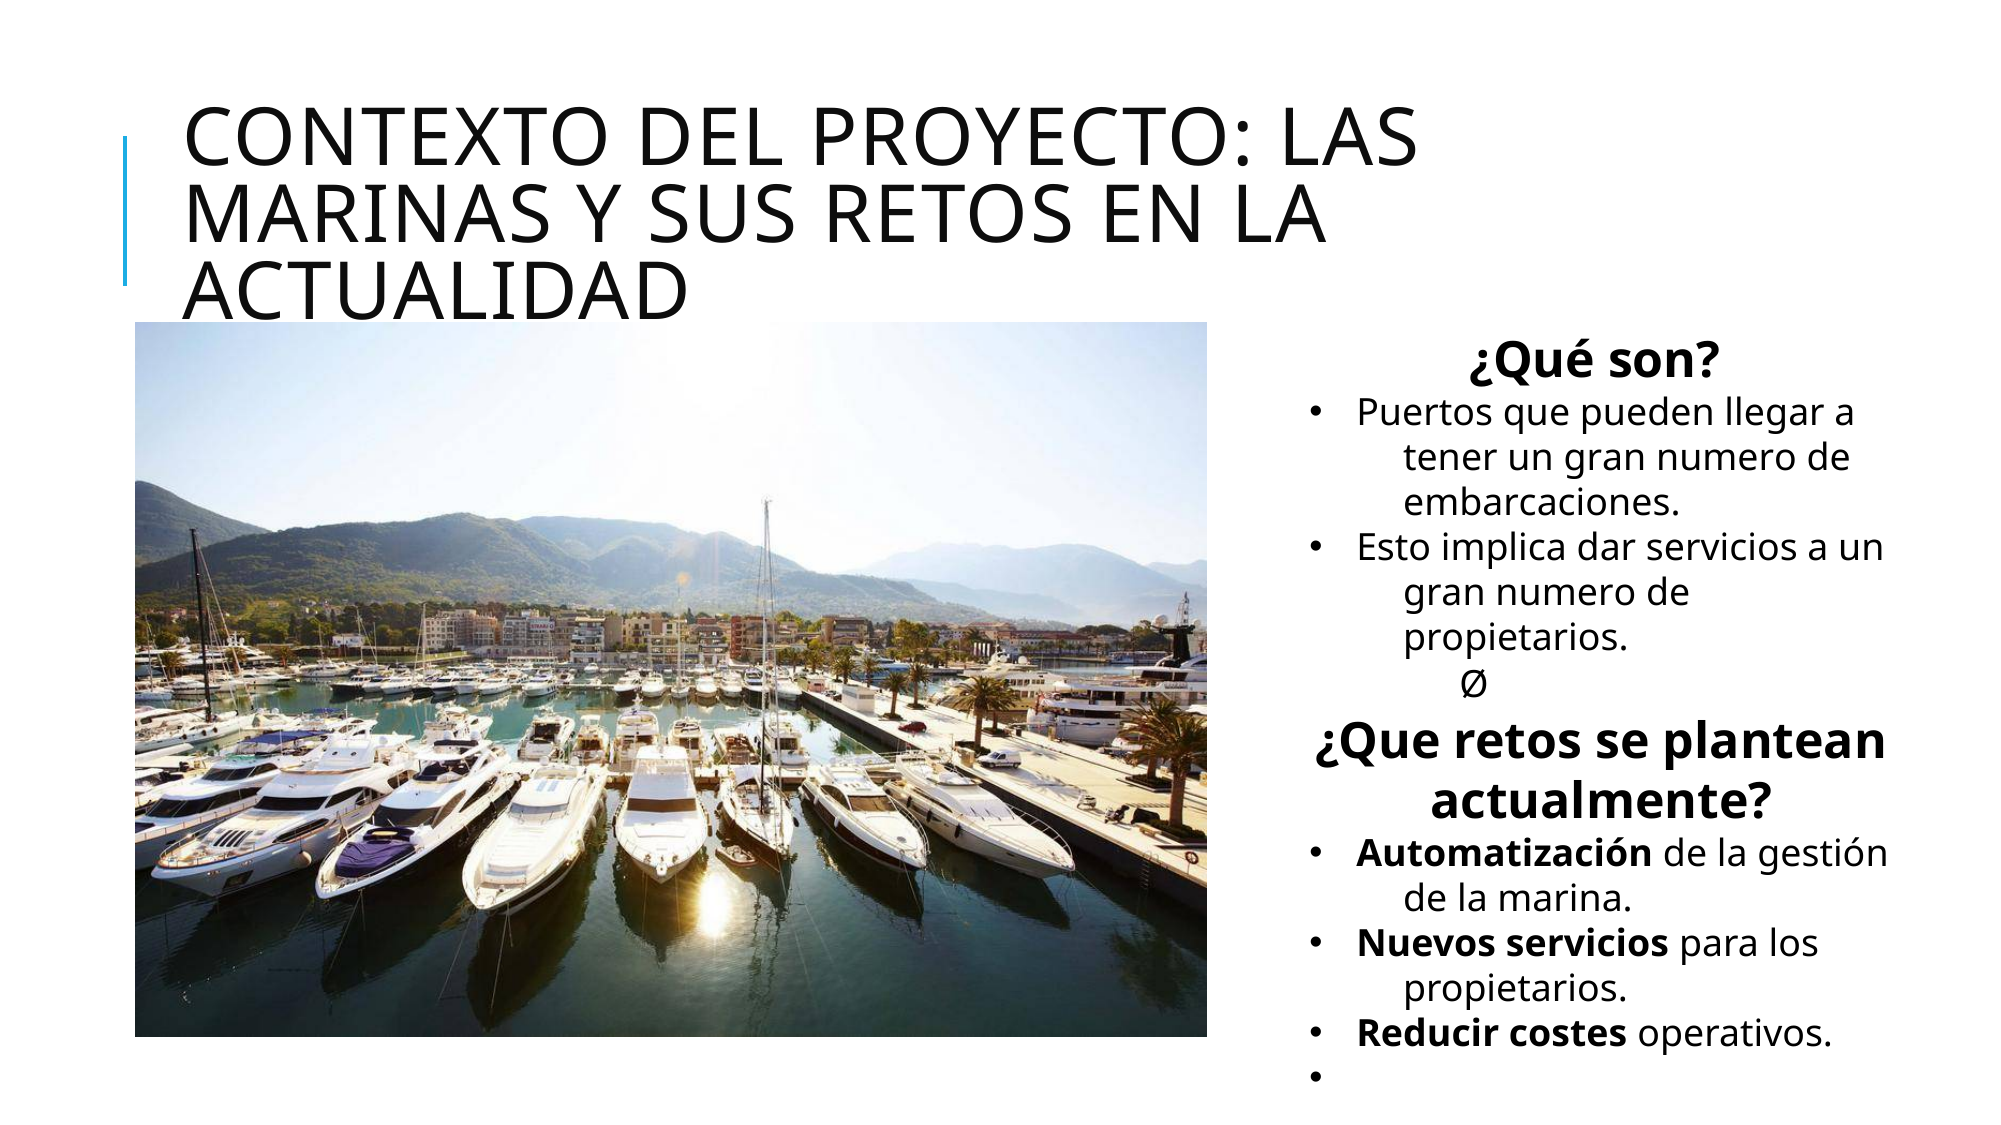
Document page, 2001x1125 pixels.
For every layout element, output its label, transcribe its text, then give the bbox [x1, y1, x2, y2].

text_box ¿Qué son? Puertos que pueden llegar a tener un gran numero de embarcaciones. Esto implica dar servicios a un gran numero de propietarios. ¿Que retos se plantean actualmente? Automatización de la gestión de la marina. Nuevos servicios para los propietarios. Reducir costes operativos. [1294, 320, 1909, 1017]
title Contexto del proyecto: Las marinas y sus retos en la actualidad [168, 96, 1763, 343]
picture [135, 322, 1207, 1037]
